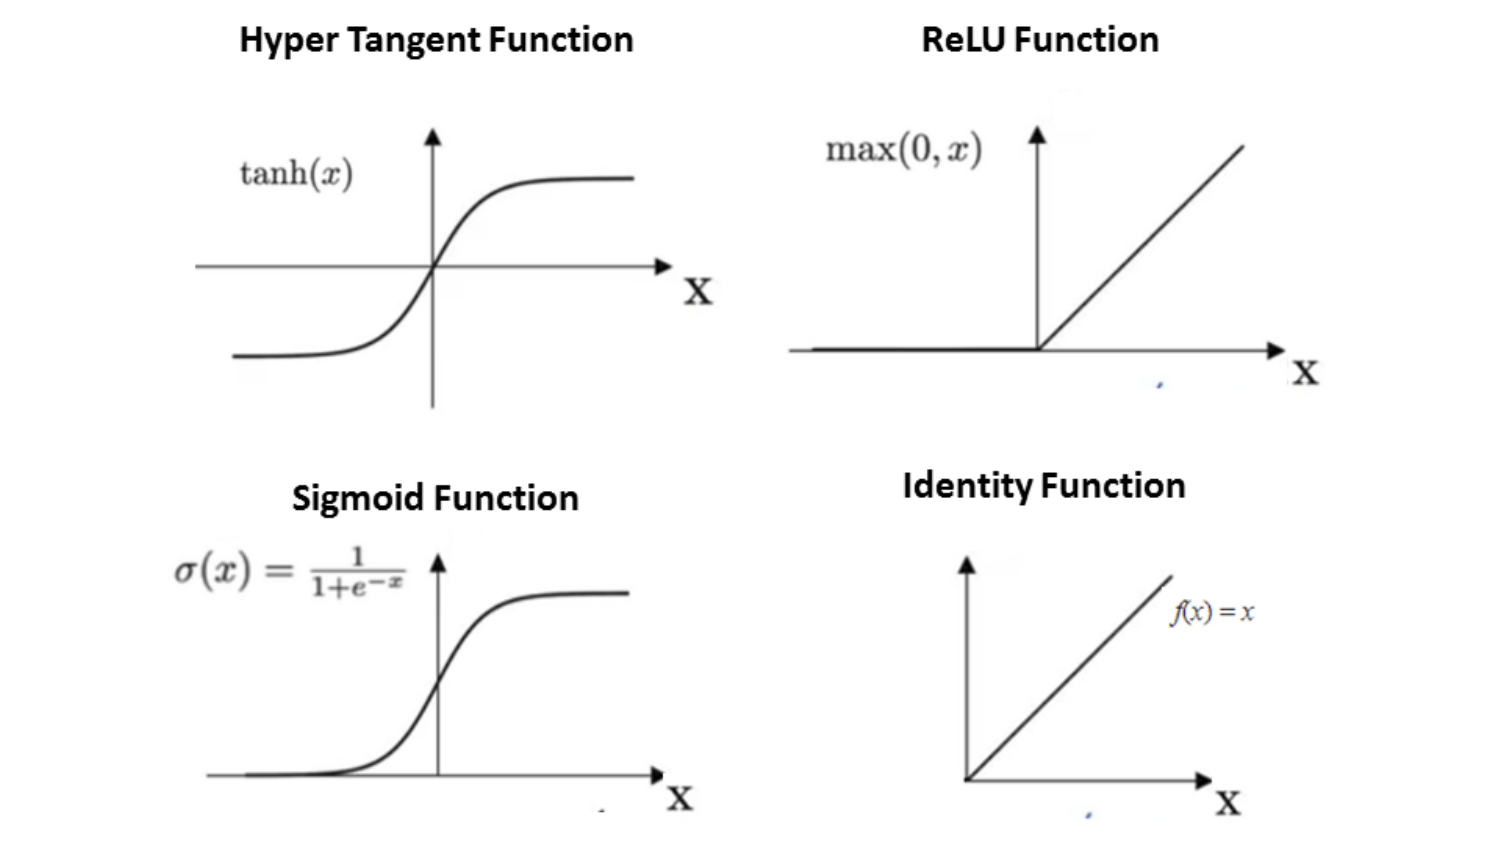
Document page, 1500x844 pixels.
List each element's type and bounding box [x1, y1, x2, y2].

picture [133, 8, 1367, 836]
